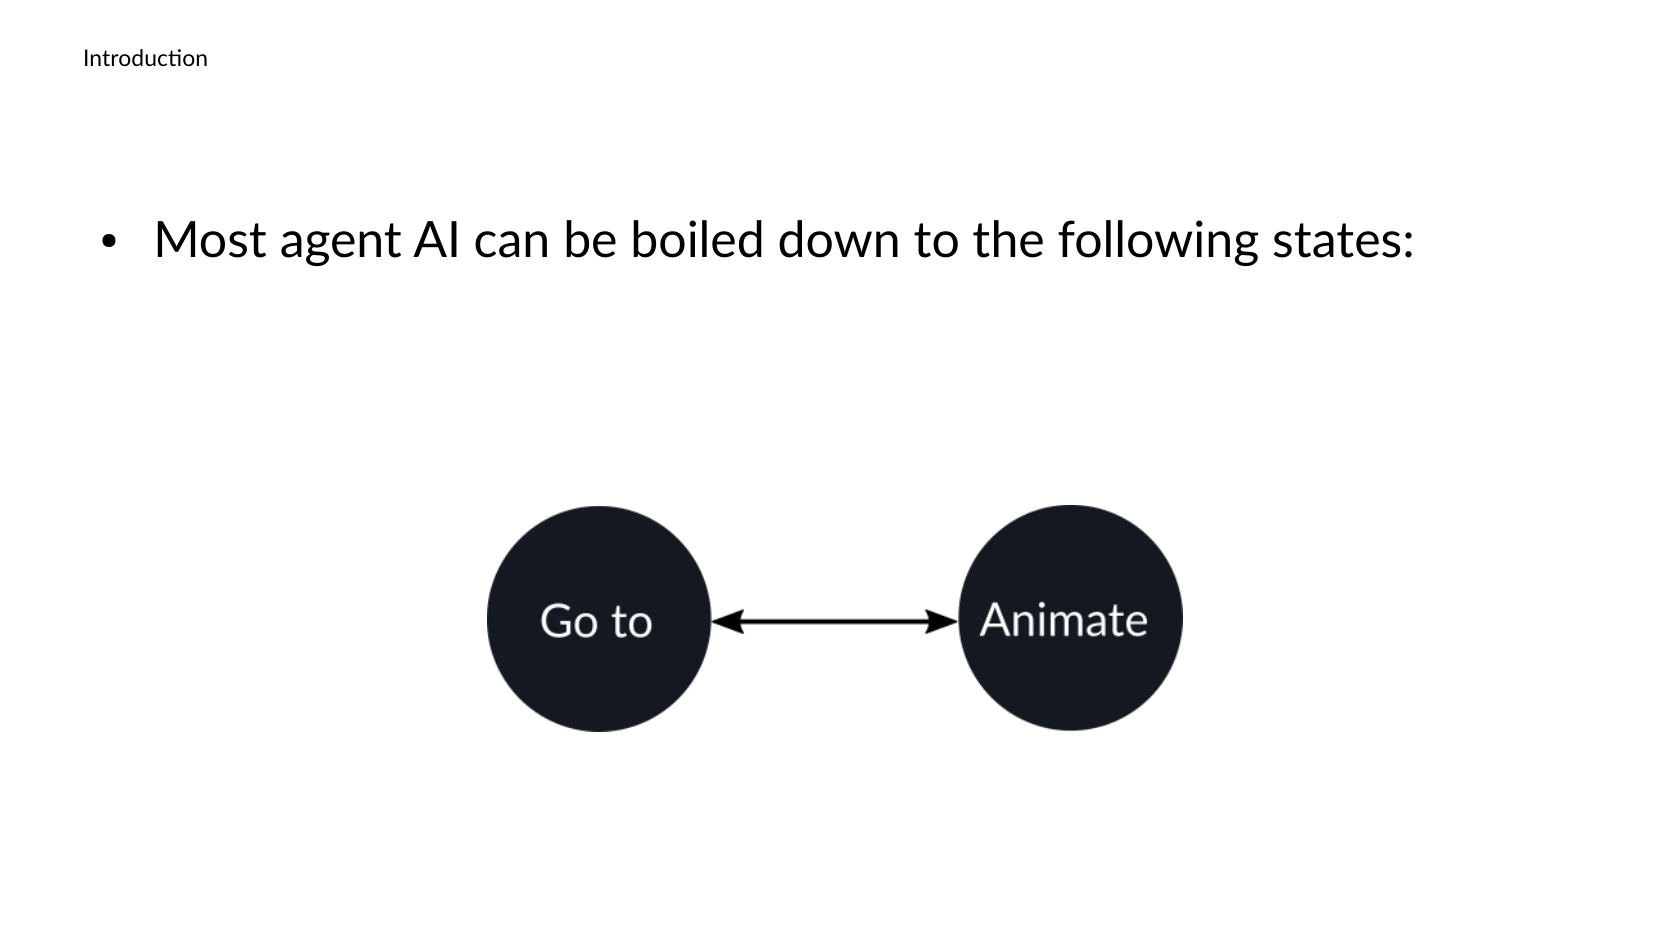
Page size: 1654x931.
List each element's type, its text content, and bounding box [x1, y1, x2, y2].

picture [487, 505, 1183, 732]
title Introduction [83, 0, 1571, 119]
list Most agent AI can be boiled down to the following states: [82, 217, 1571, 514]
